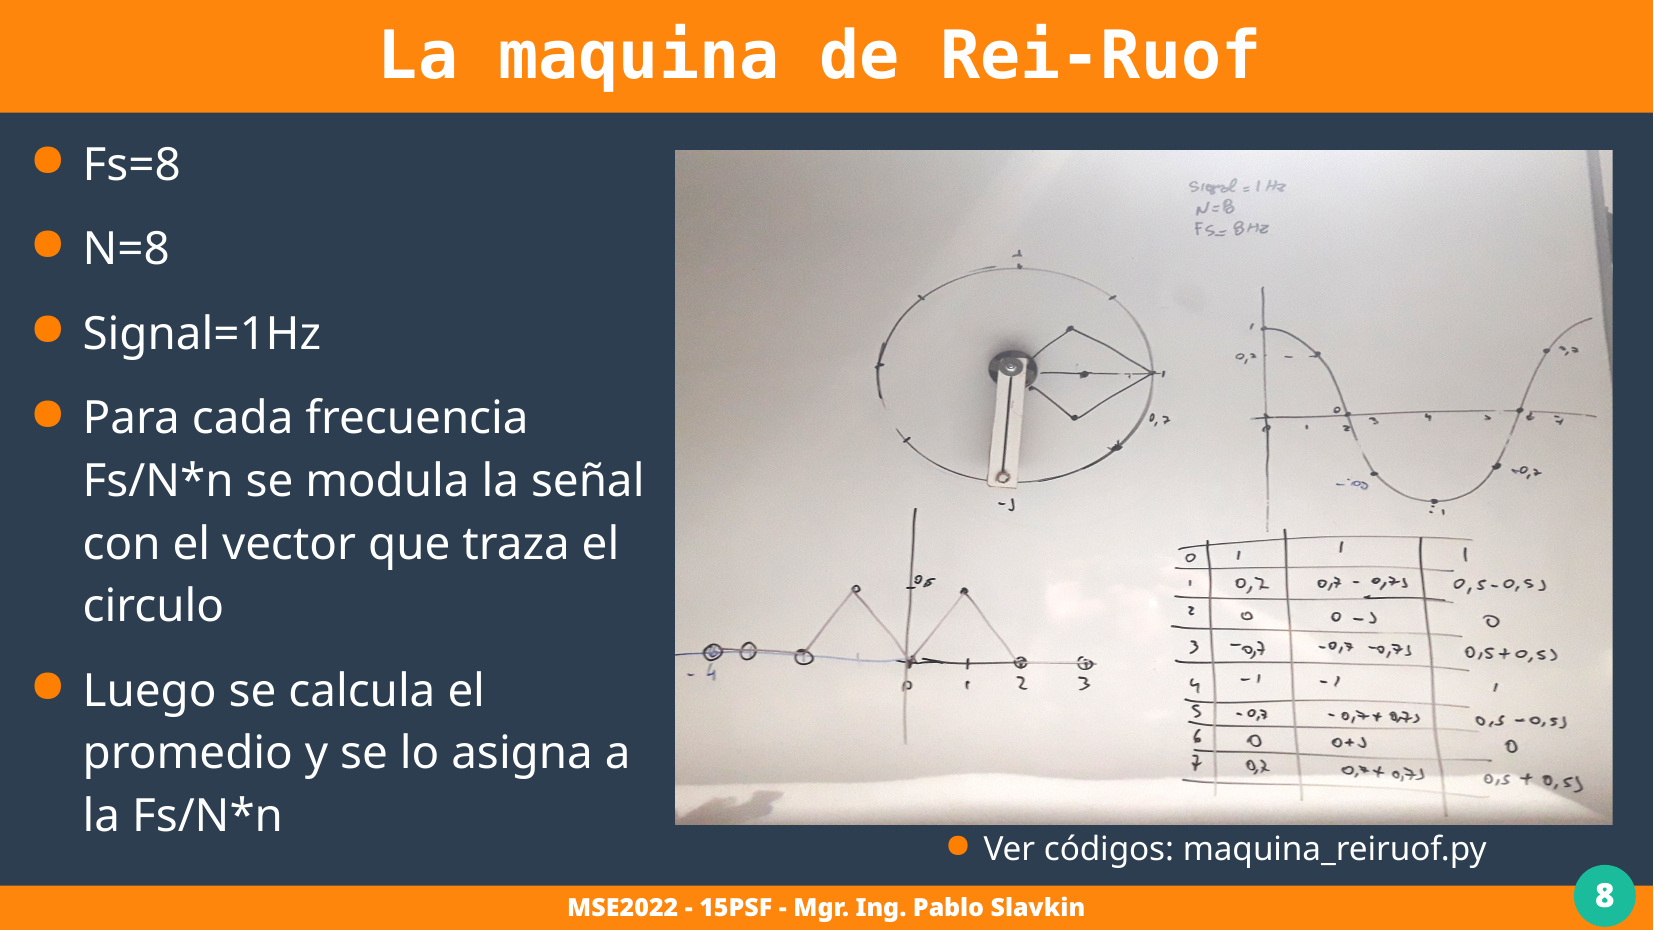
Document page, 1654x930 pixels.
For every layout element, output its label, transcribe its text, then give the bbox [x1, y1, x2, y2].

list Ver códigos: maquina_reiruof.py [931, 826, 1495, 901]
picture [675, 150, 1613, 826]
title La maquina de Rei-Ruof [377, 16, 1480, 113]
list Fs=8 N=8 Signal=1Hz Para cada frecuencia Fs/N*n se modula la señal con el vector que traza el circulo Luego se calcula el promedio y se lo asigna a la Fs/N*n [11, 131, 652, 863]
